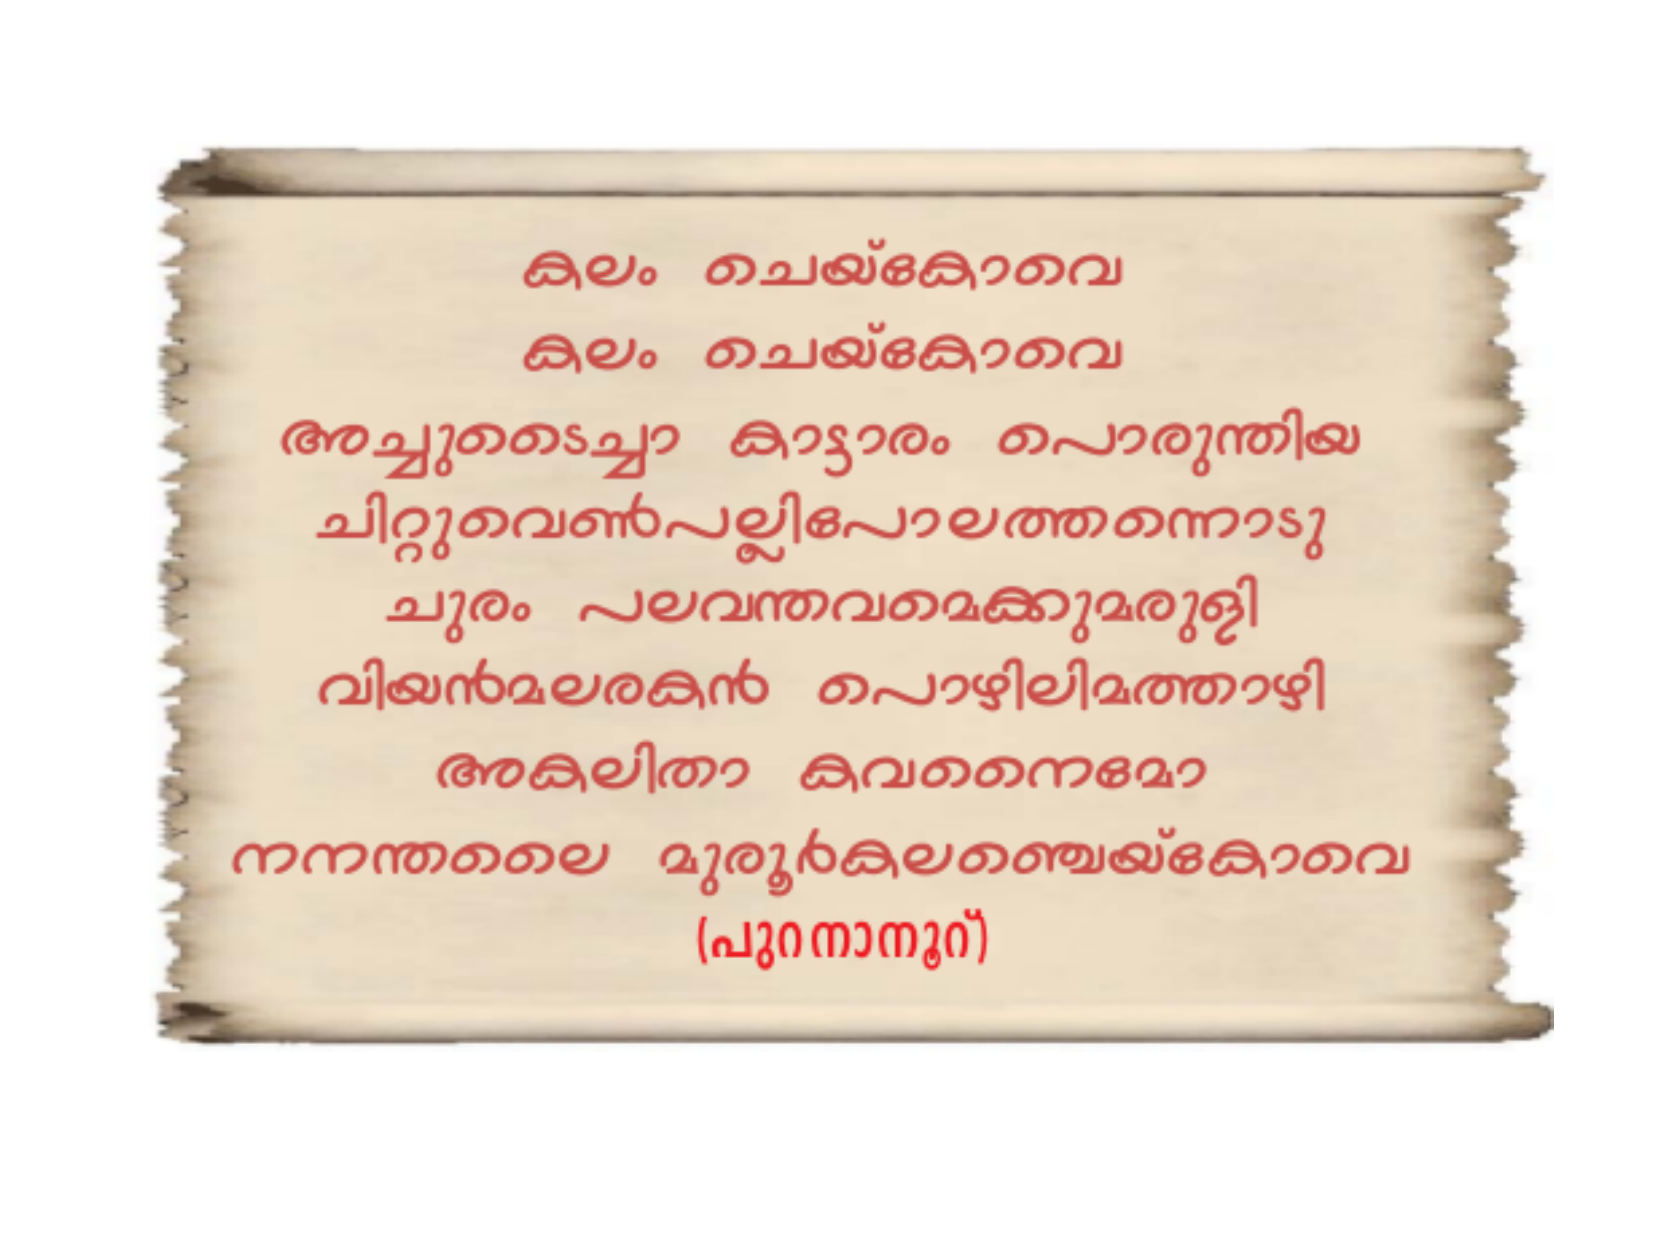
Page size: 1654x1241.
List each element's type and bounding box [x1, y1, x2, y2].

picture [149, 141, 1554, 1052]
